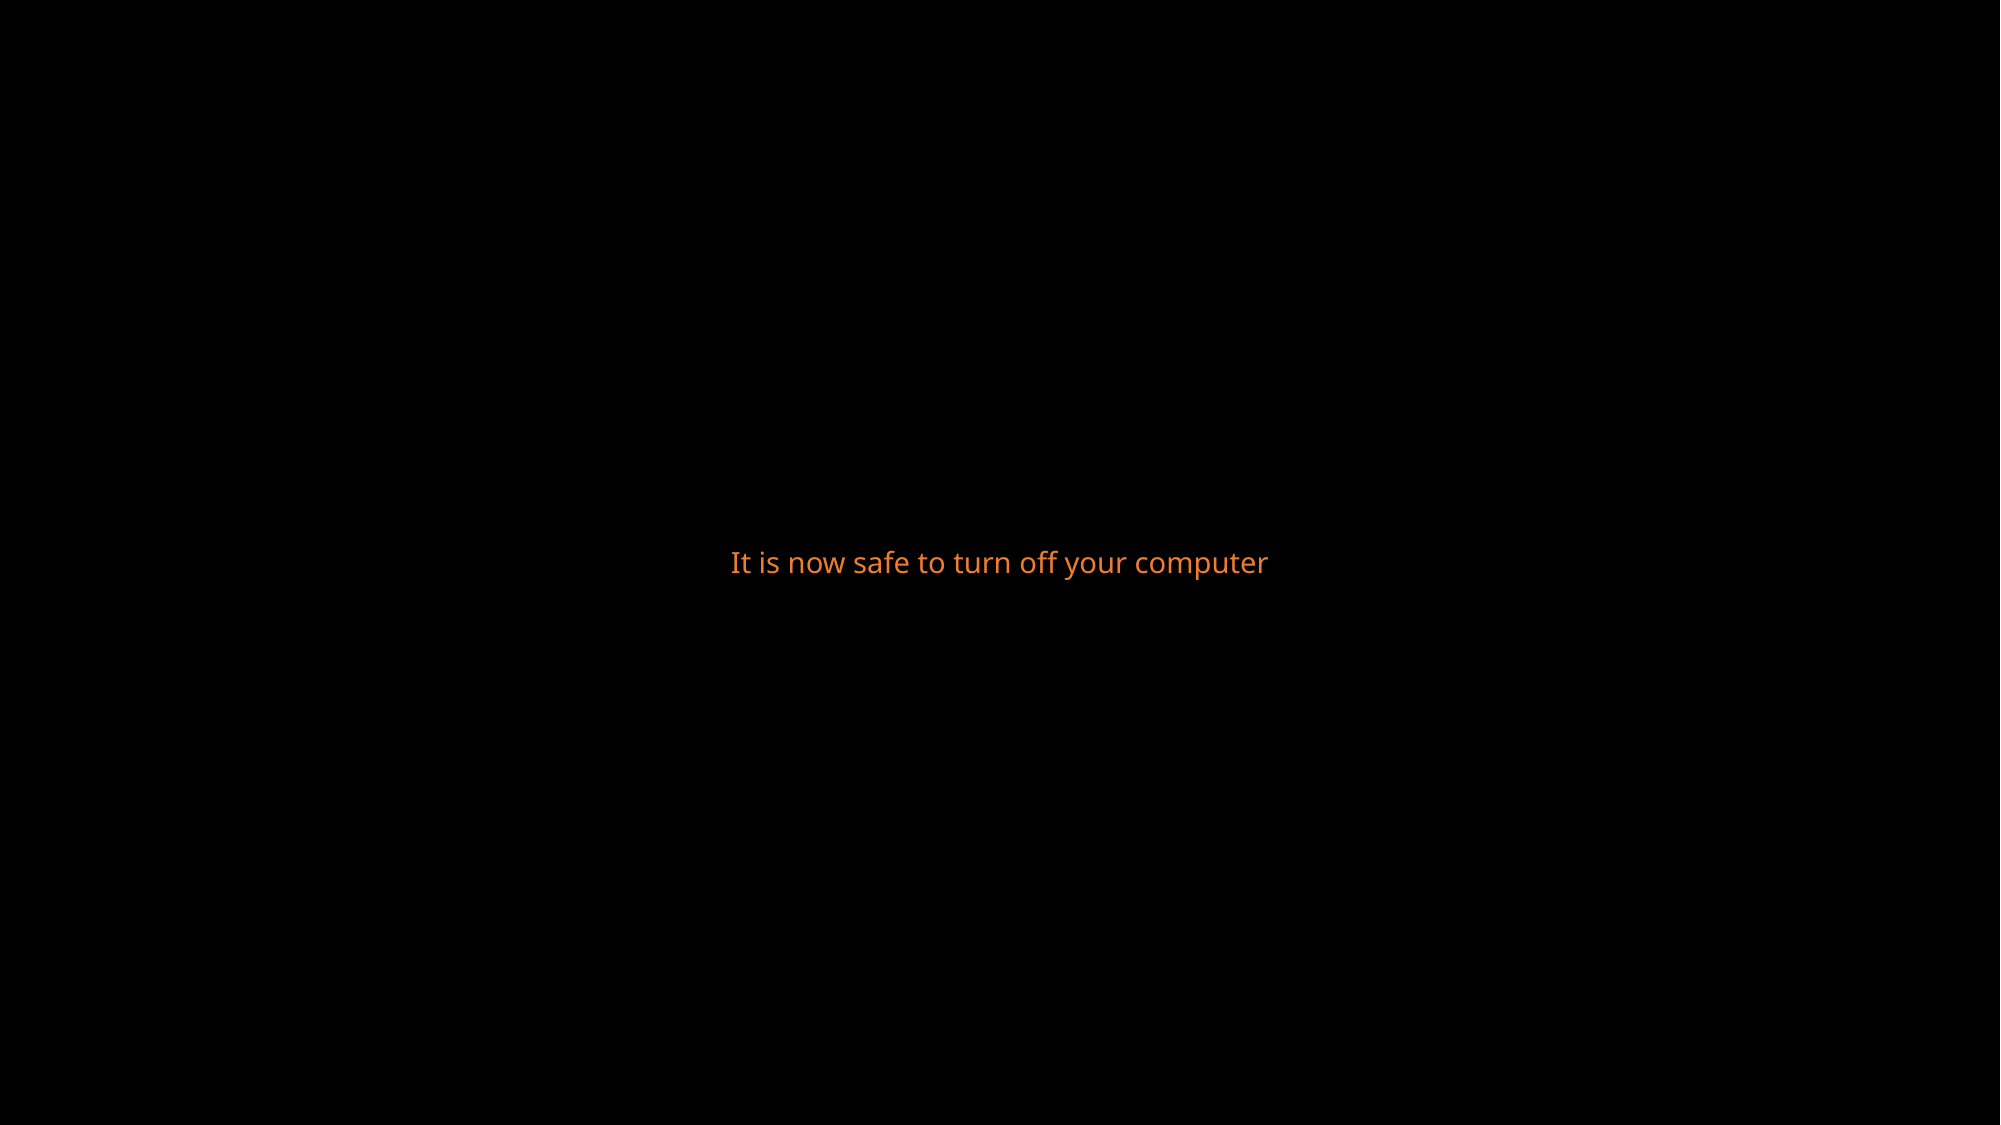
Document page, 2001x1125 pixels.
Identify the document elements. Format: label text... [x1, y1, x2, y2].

text_box [0, 0, 2000, 1125]
text_box It is now safe to turn off your computer [715, 537, 1285, 588]
